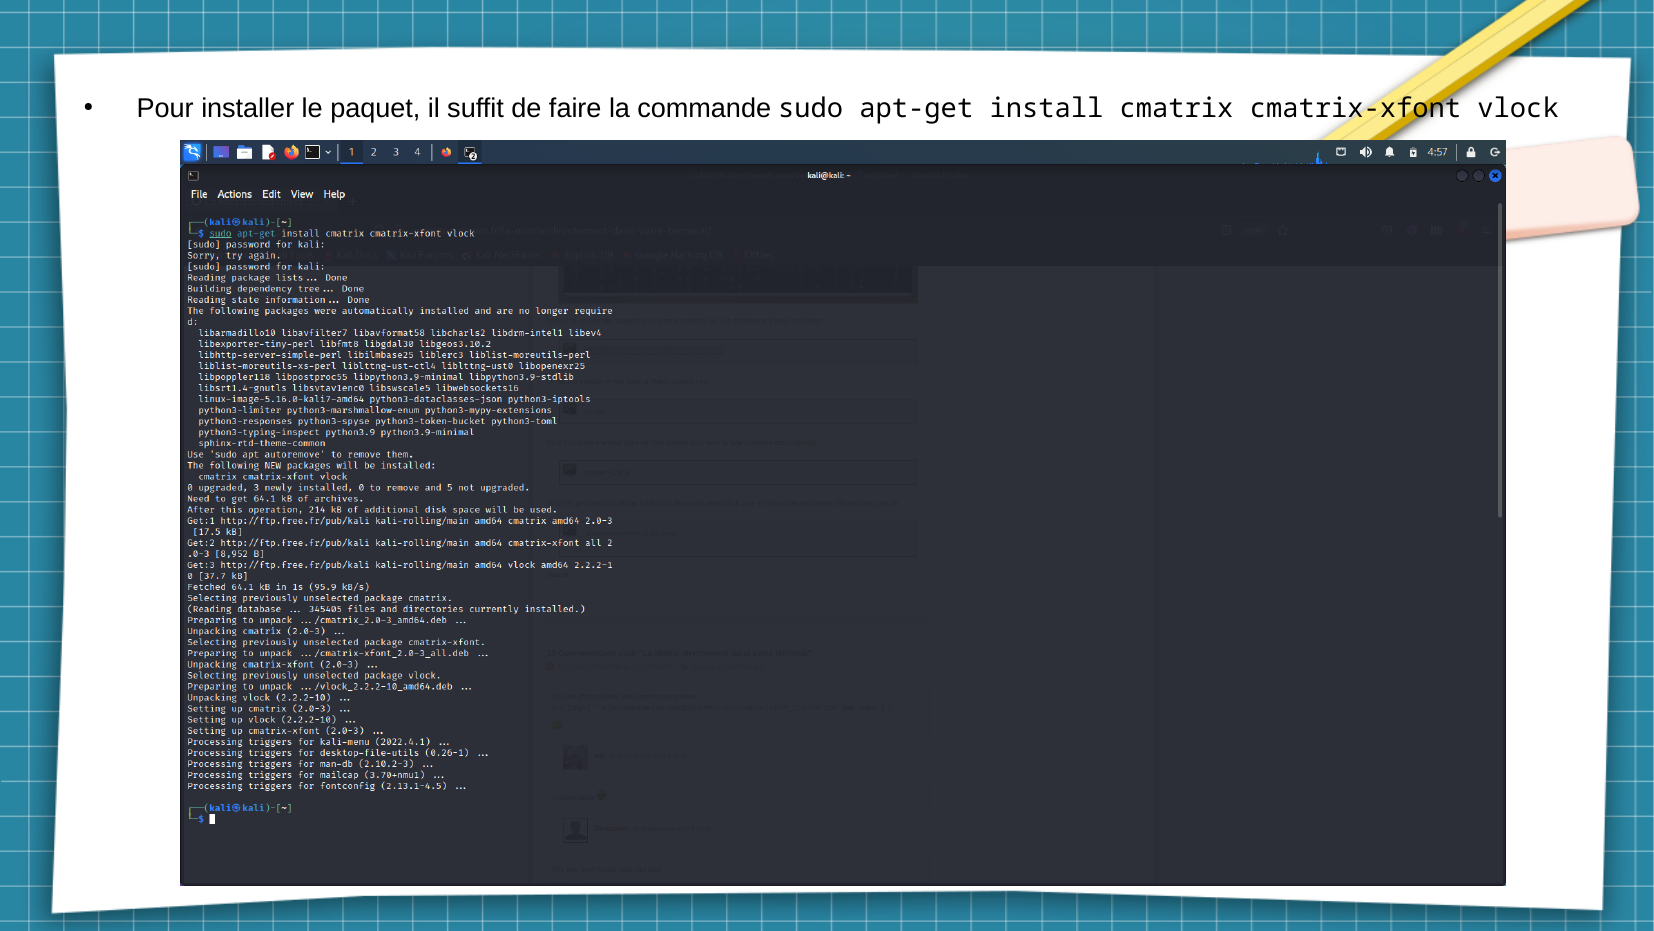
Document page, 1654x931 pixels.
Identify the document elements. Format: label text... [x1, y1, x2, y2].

picture [0, 0, 1654, 931]
title Pour installer le paquet, il suffit de faire la commande sudo apt-get install cmatrix cmatrix-xfont vlock [59, 66, 1565, 148]
